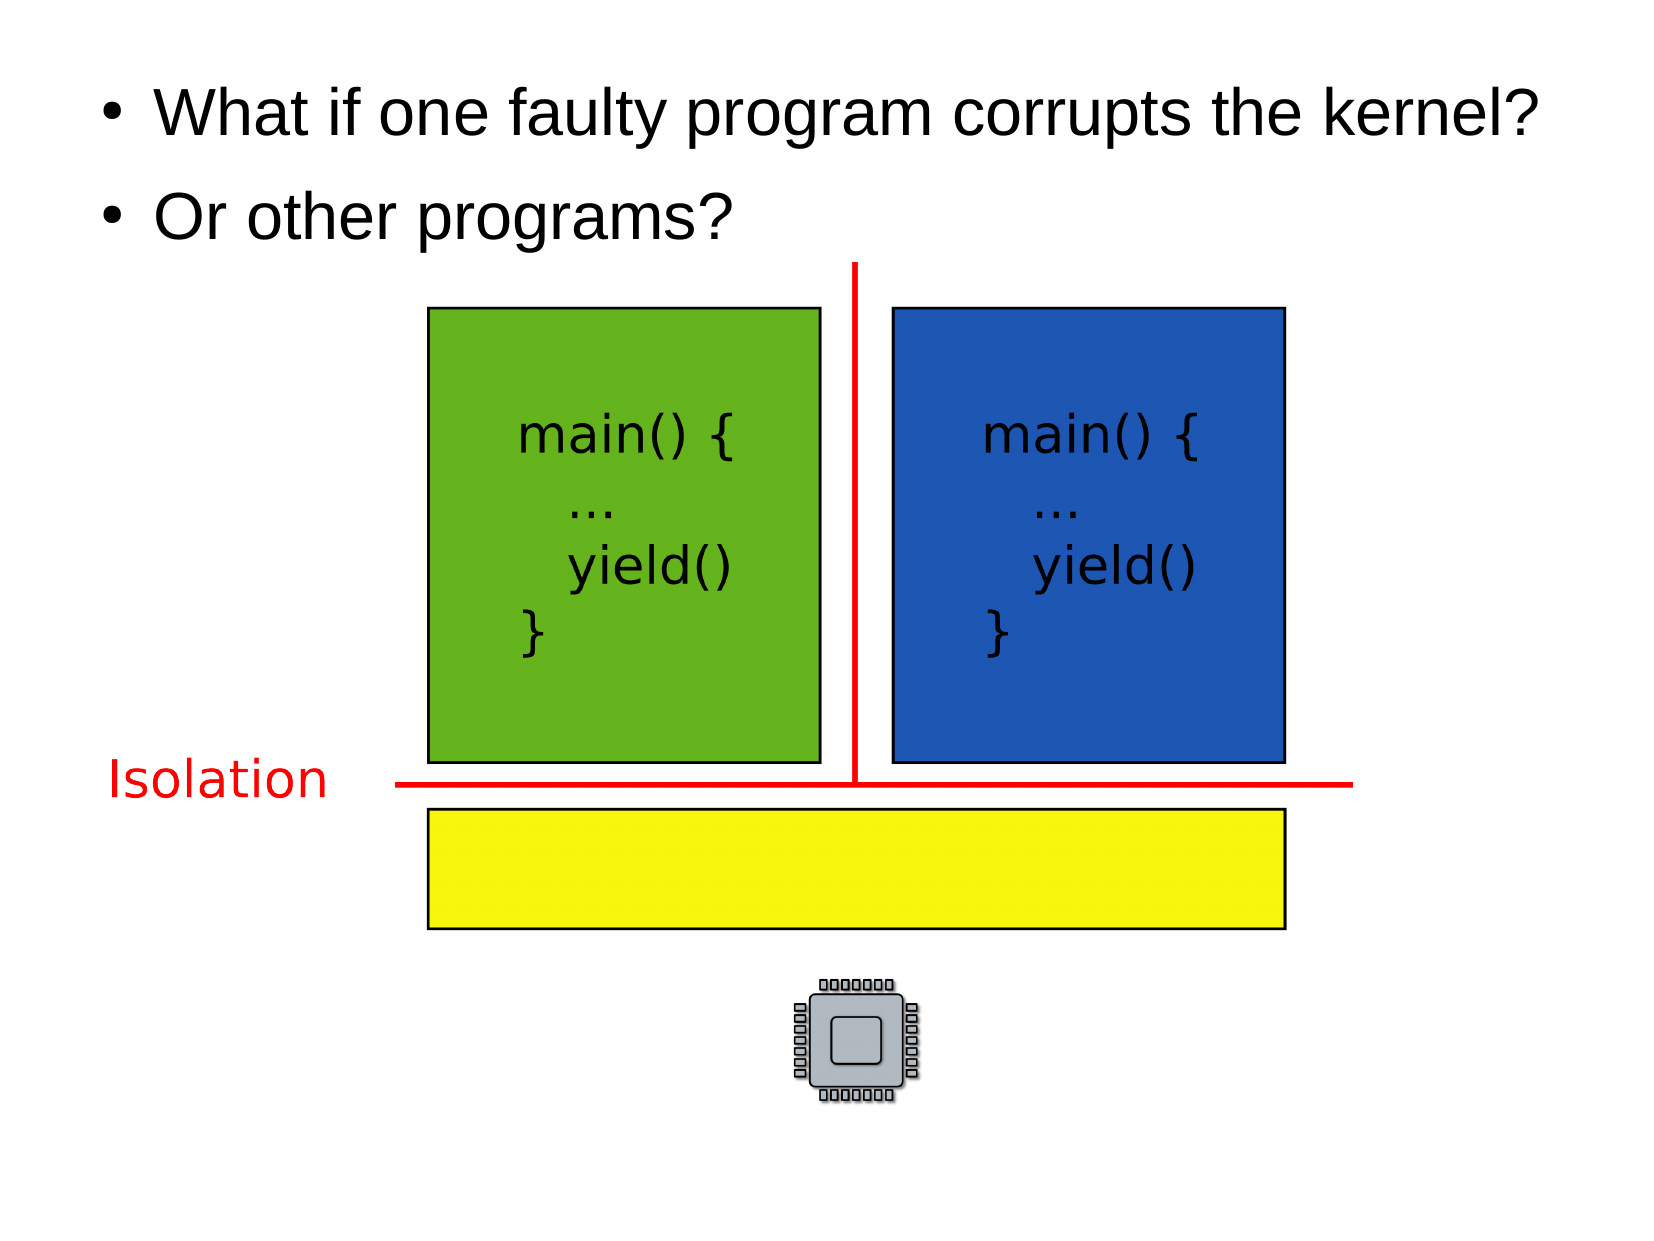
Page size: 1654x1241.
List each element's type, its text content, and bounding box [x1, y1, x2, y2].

list What if one faulty program corrupts the kernel? Or other programs? [82, 75, 1576, 301]
picture [112, 262, 1353, 1114]
